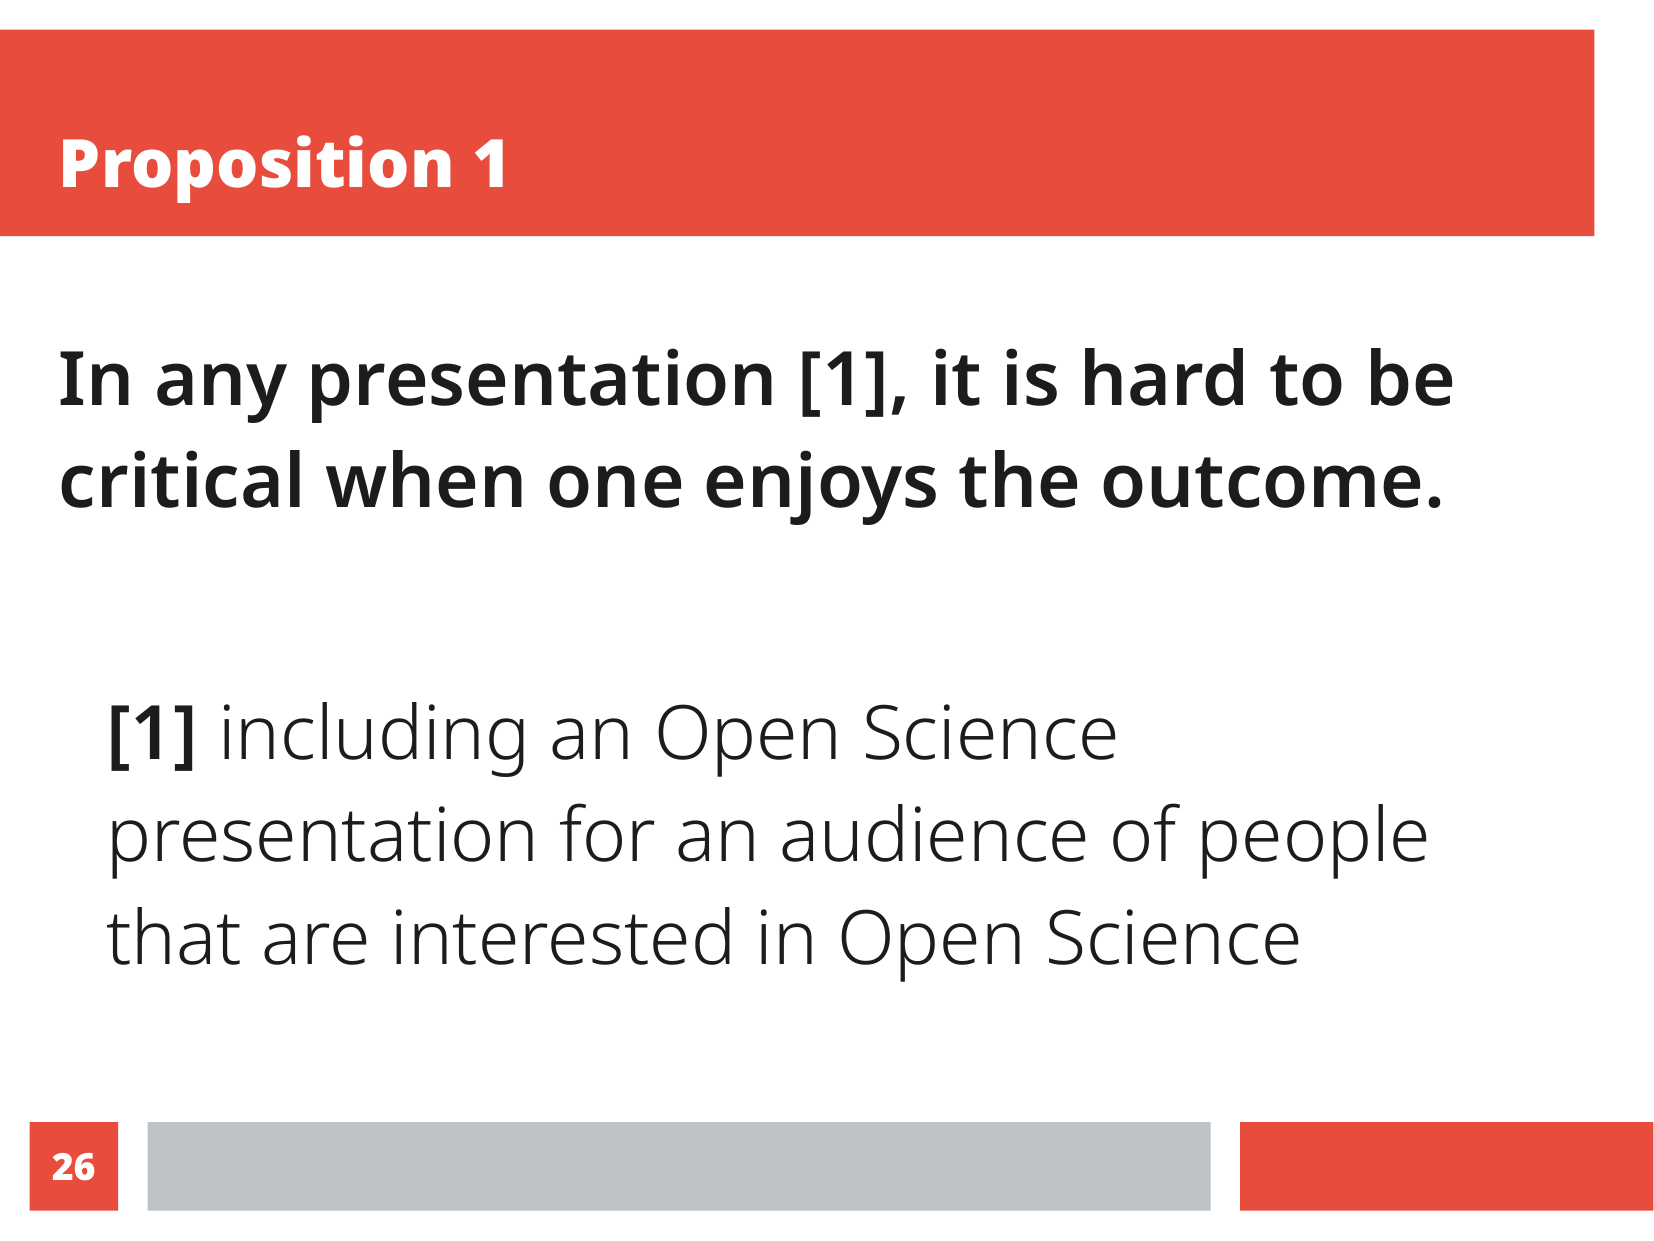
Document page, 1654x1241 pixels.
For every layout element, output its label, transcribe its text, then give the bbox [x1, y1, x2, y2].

title Proposition 1 [59, 59, 1595, 207]
list In any presentation [1], it is hard to be critical when one enjoys the outcome. [1] including an Open Science presentation for an audience of people that are interested in Open Science [59, 324, 1565, 1093]
